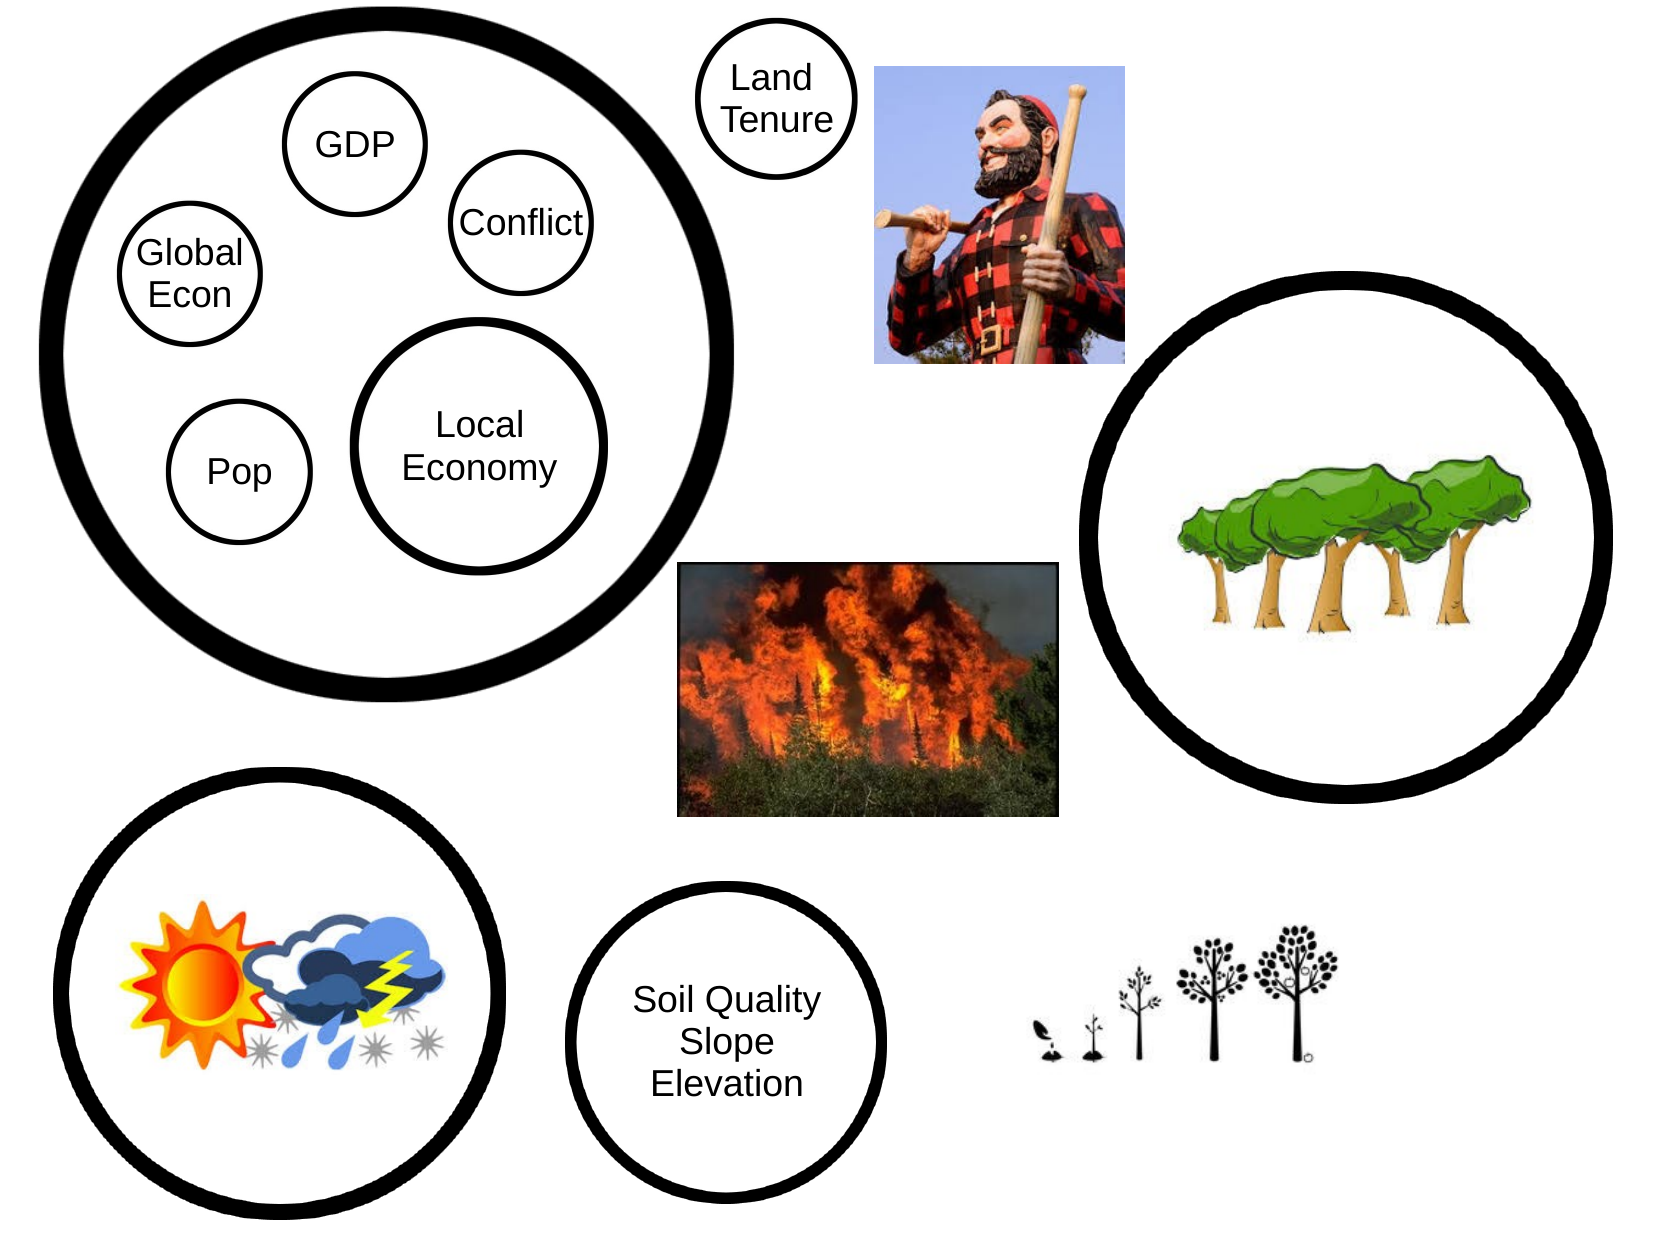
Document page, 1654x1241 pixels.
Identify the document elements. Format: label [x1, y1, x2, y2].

picture [874, 66, 1621, 811]
picture [1015, 843, 1356, 1145]
picture [49, 760, 513, 1226]
picture [33, 0, 1059, 817]
picture [562, 876, 892, 1208]
